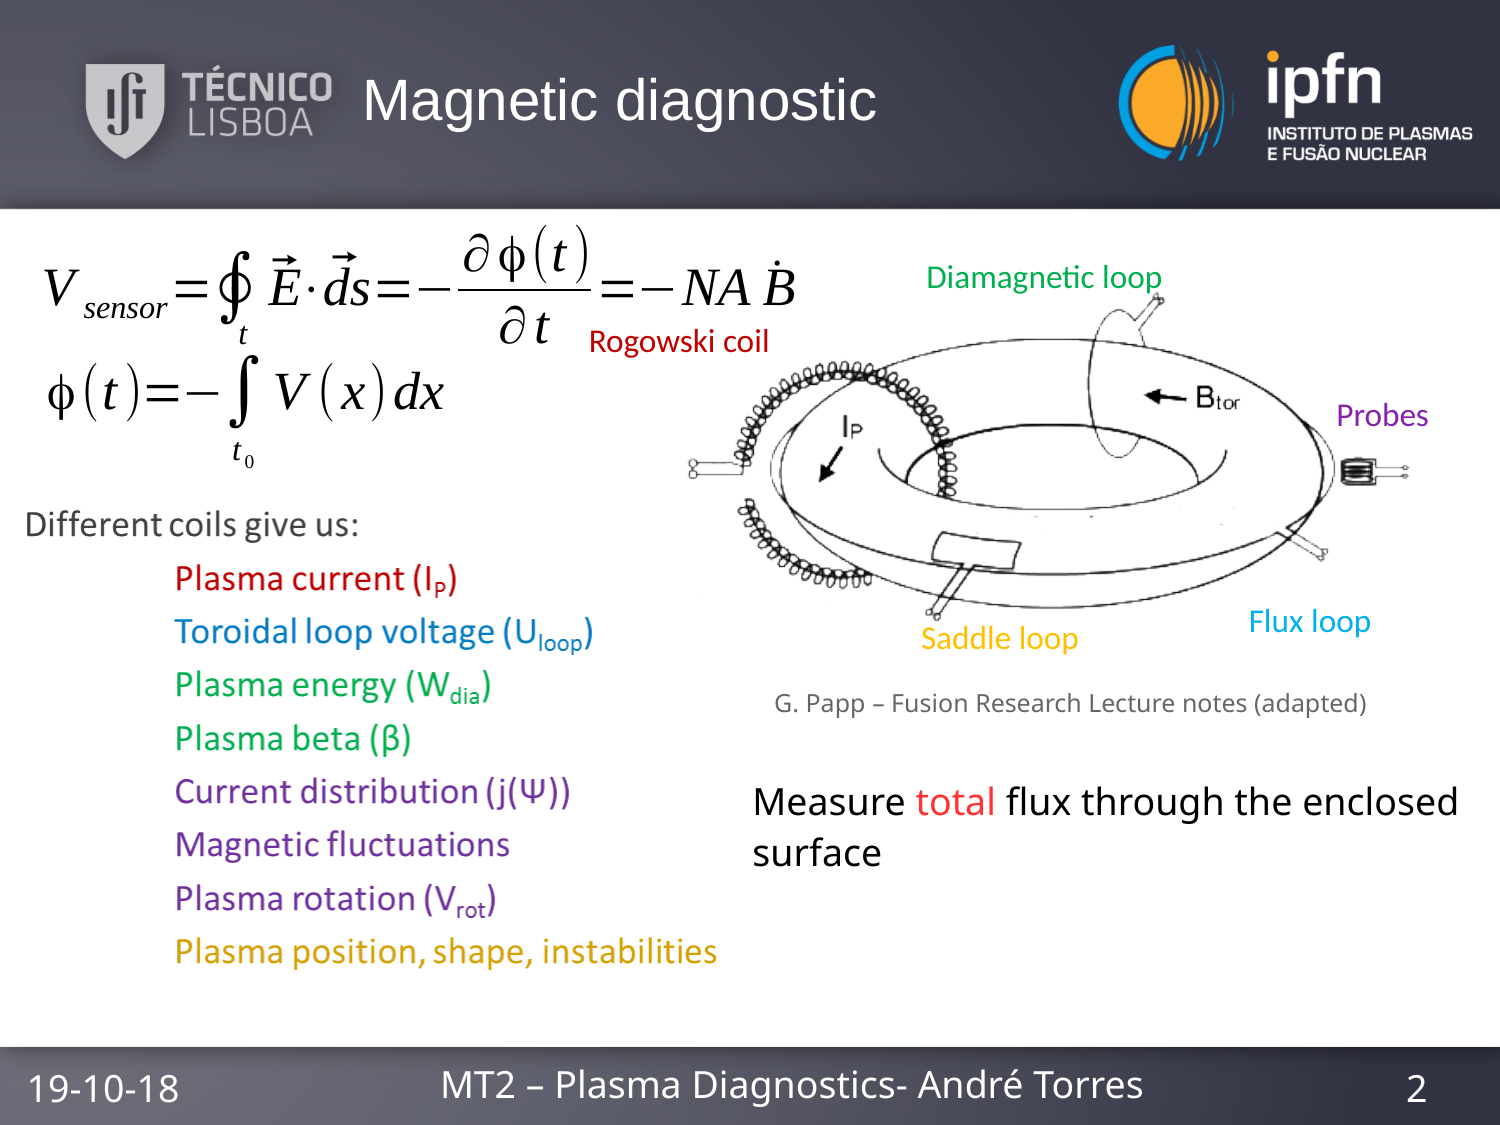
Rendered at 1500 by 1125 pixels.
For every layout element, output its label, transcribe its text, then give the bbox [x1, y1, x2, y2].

text_box Measure total flux through the enclosed surface [737, 767, 1430, 1016]
text_box Diamagnetic loop [911, 247, 1259, 303]
text_box Probes [1321, 386, 1500, 441]
title Magnetic diagnostic [362, 23, 1087, 178]
text_box Flux loop [1234, 591, 1500, 647]
text_box Saddle loop [906, 608, 1254, 664]
chart [35, 221, 803, 473]
text_box Rogowski coil [573, 311, 922, 367]
picture [0, 0, 1500, 1125]
text_box G. Papp – Fusion Research Lecture notes (adapted) [780, 679, 1500, 729]
